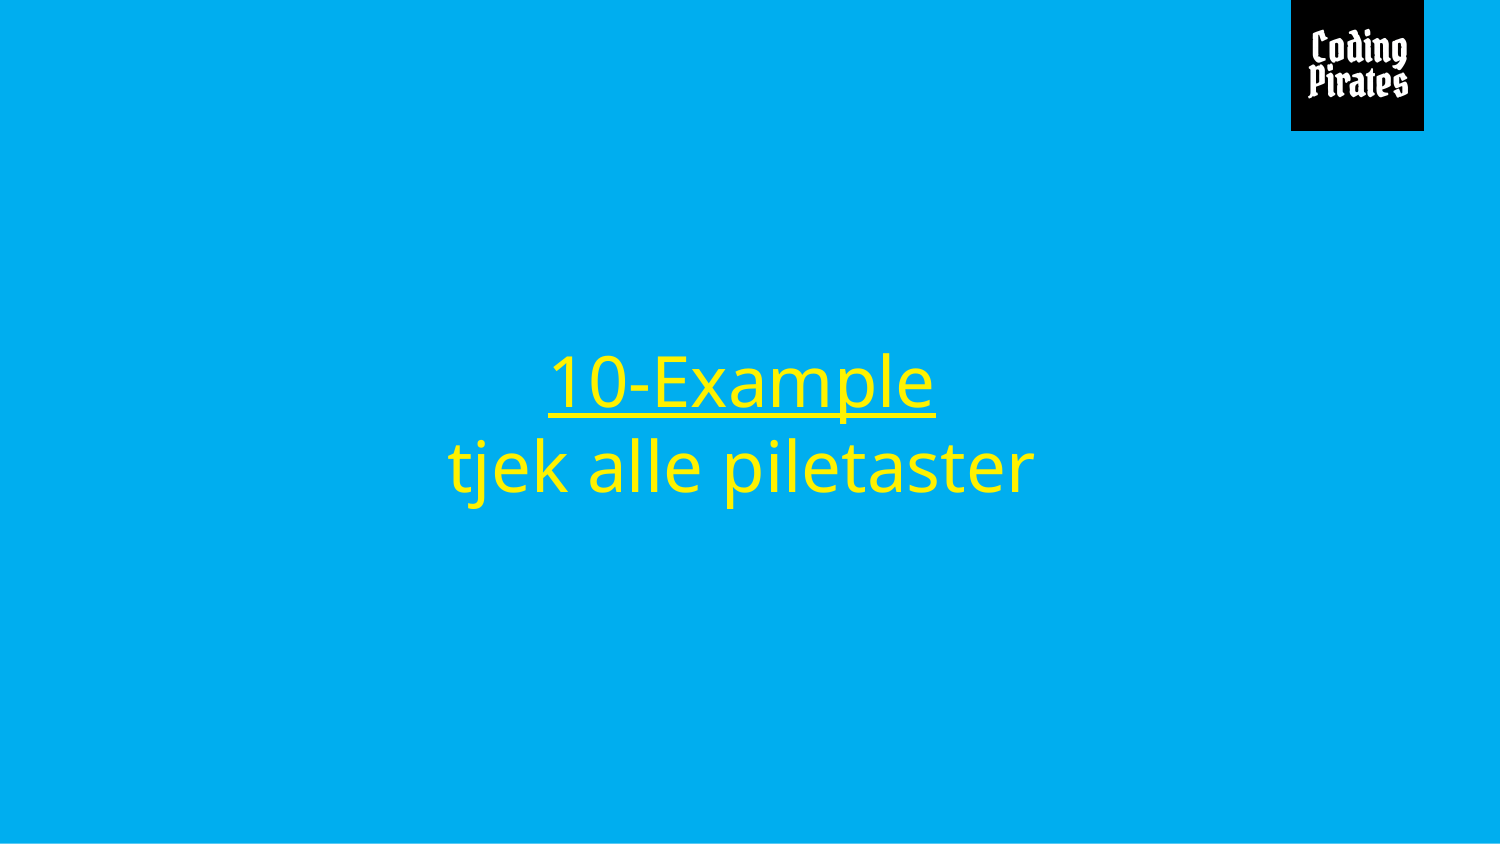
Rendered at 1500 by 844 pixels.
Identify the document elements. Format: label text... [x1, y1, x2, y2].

picture [1292, 0, 1423, 130]
title 10-Example tjek alle piletaster [12, 352, 1472, 491]
